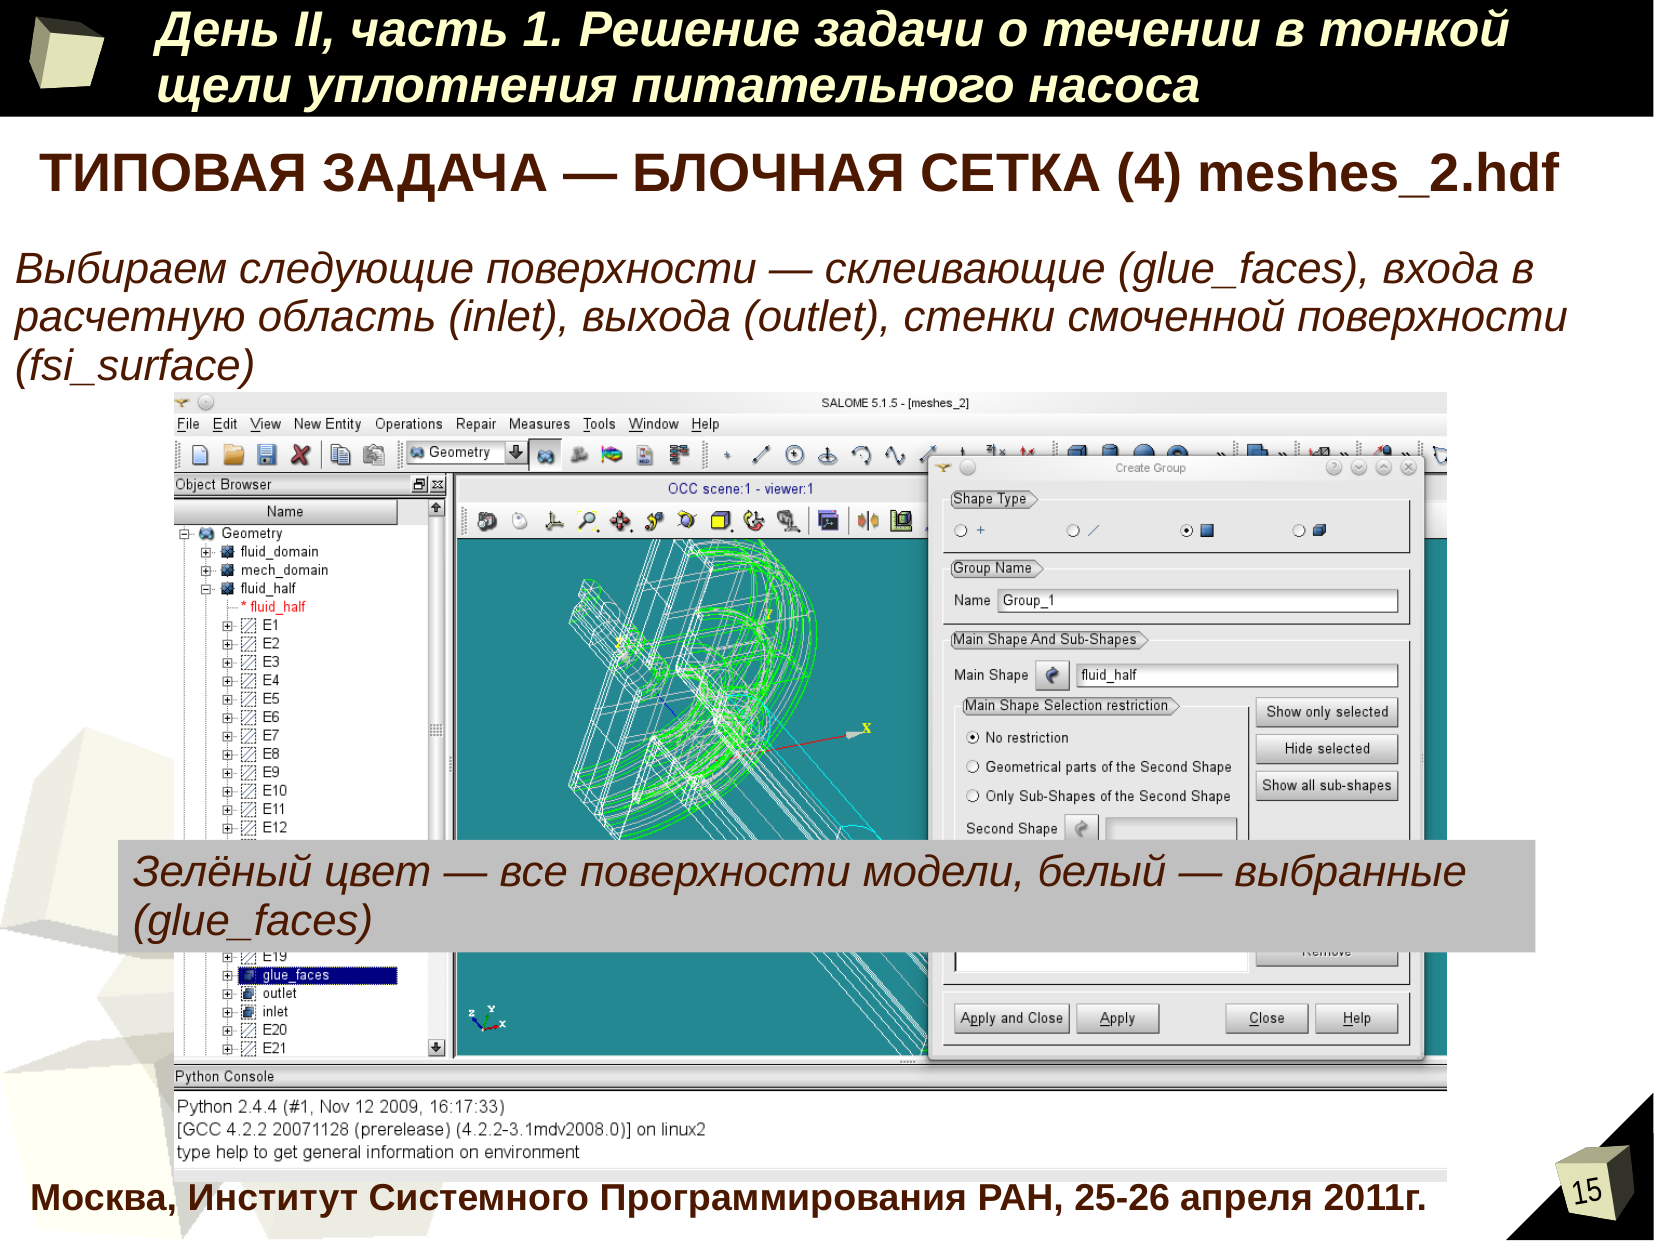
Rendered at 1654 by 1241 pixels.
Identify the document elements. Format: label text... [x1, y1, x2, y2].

text_box Зелёный цвет — все поверхности модели, белый — выбранные (glue_faces) [118, 839, 1536, 953]
text_box ТИПОВАЯ ЗАДАЧА — БЛОЧНАЯ СЕТКА (4) meshes_2.hdf [24, 134, 1625, 225]
picture [0, 398, 1447, 1241]
text_box Выбираем следующие поверхности — склеивающие (glue_faces), входа в расчетную область (inlet), выхода (outlet), стенки смоченной поверхности (fsi_surface) [0, 236, 1654, 398]
picture [464, 1193, 472, 1198]
